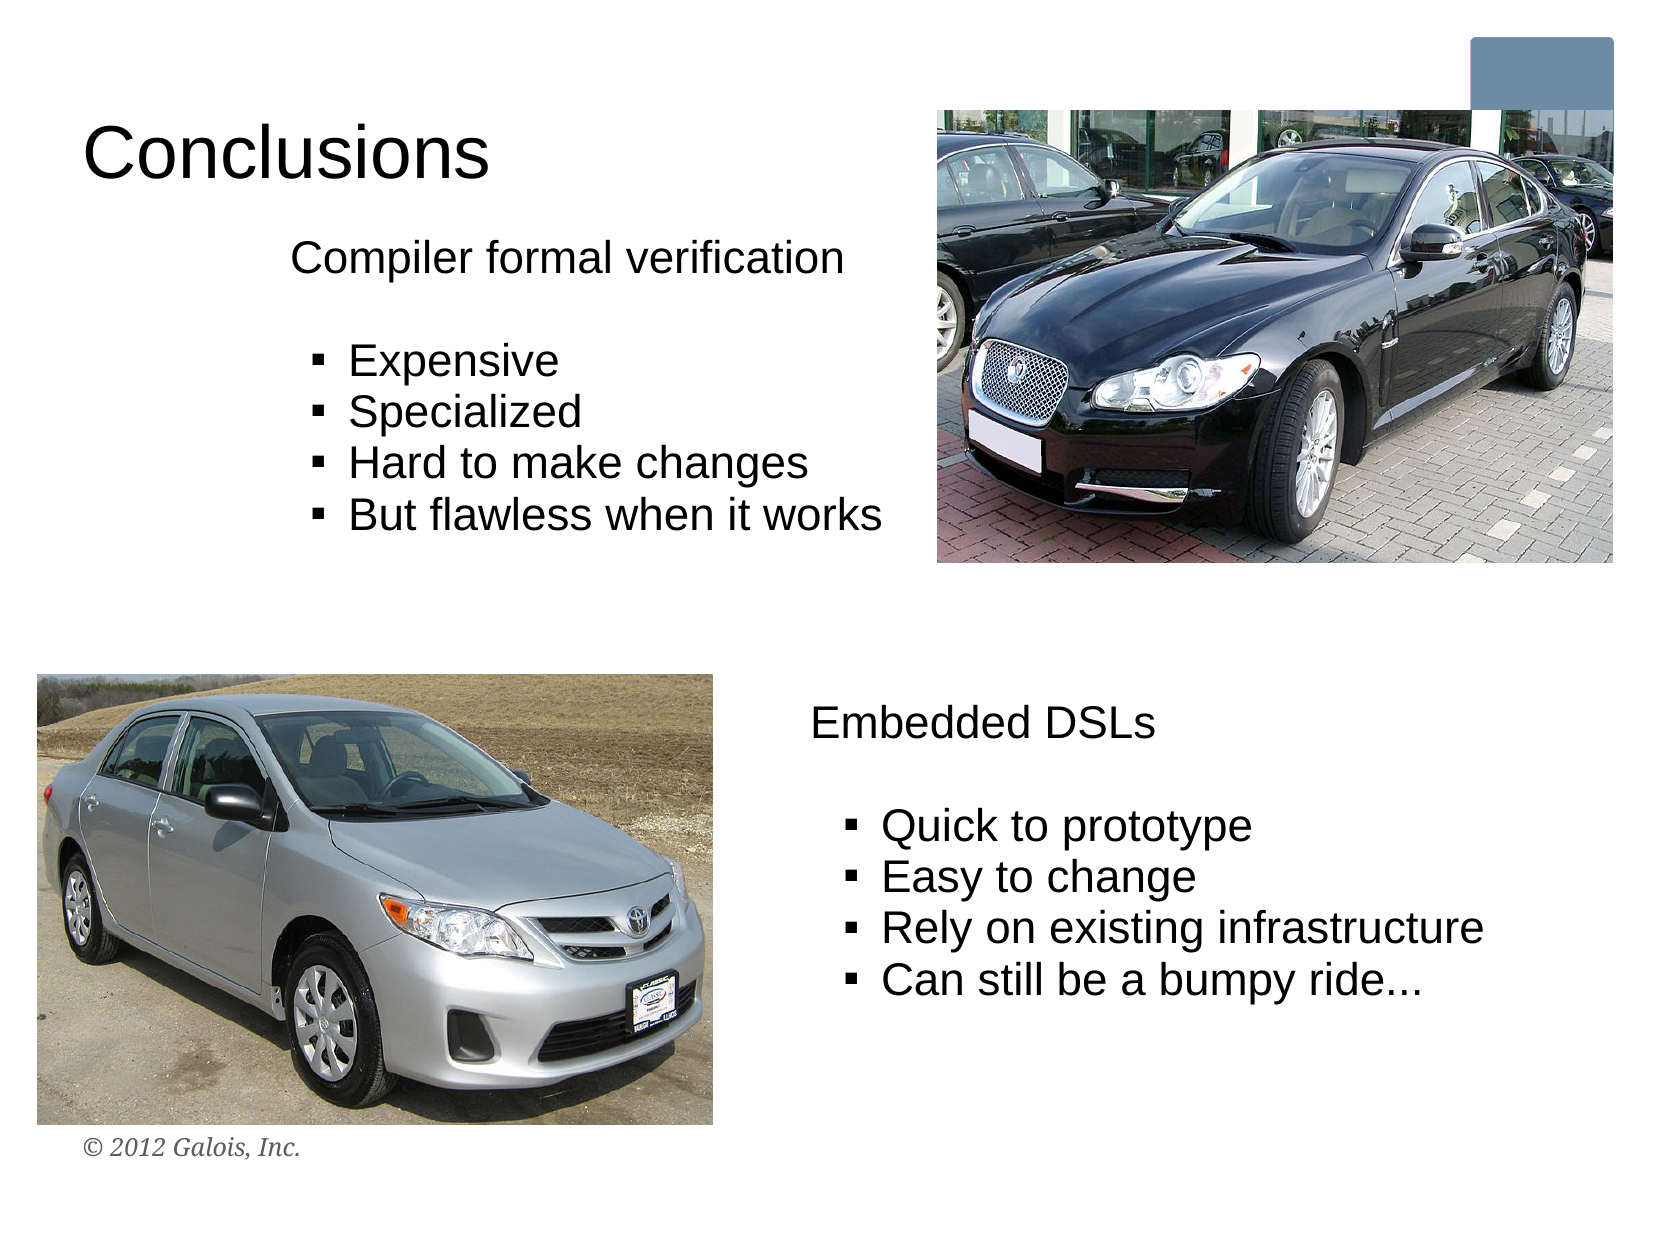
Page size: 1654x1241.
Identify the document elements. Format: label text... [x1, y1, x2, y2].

picture [937, 29, 1621, 563]
picture [37, 674, 713, 1126]
text_box Embedded DSLs Quick to prototype Easy to change Rely on existing infrastructure Can still be a bumpy ride... [795, 690, 1501, 1013]
text_box Compiler formal verification Expensive Specialized Hard to make changes But flawless when it works [262, 225, 938, 548]
title Conclusions [82, 49, 1571, 257]
